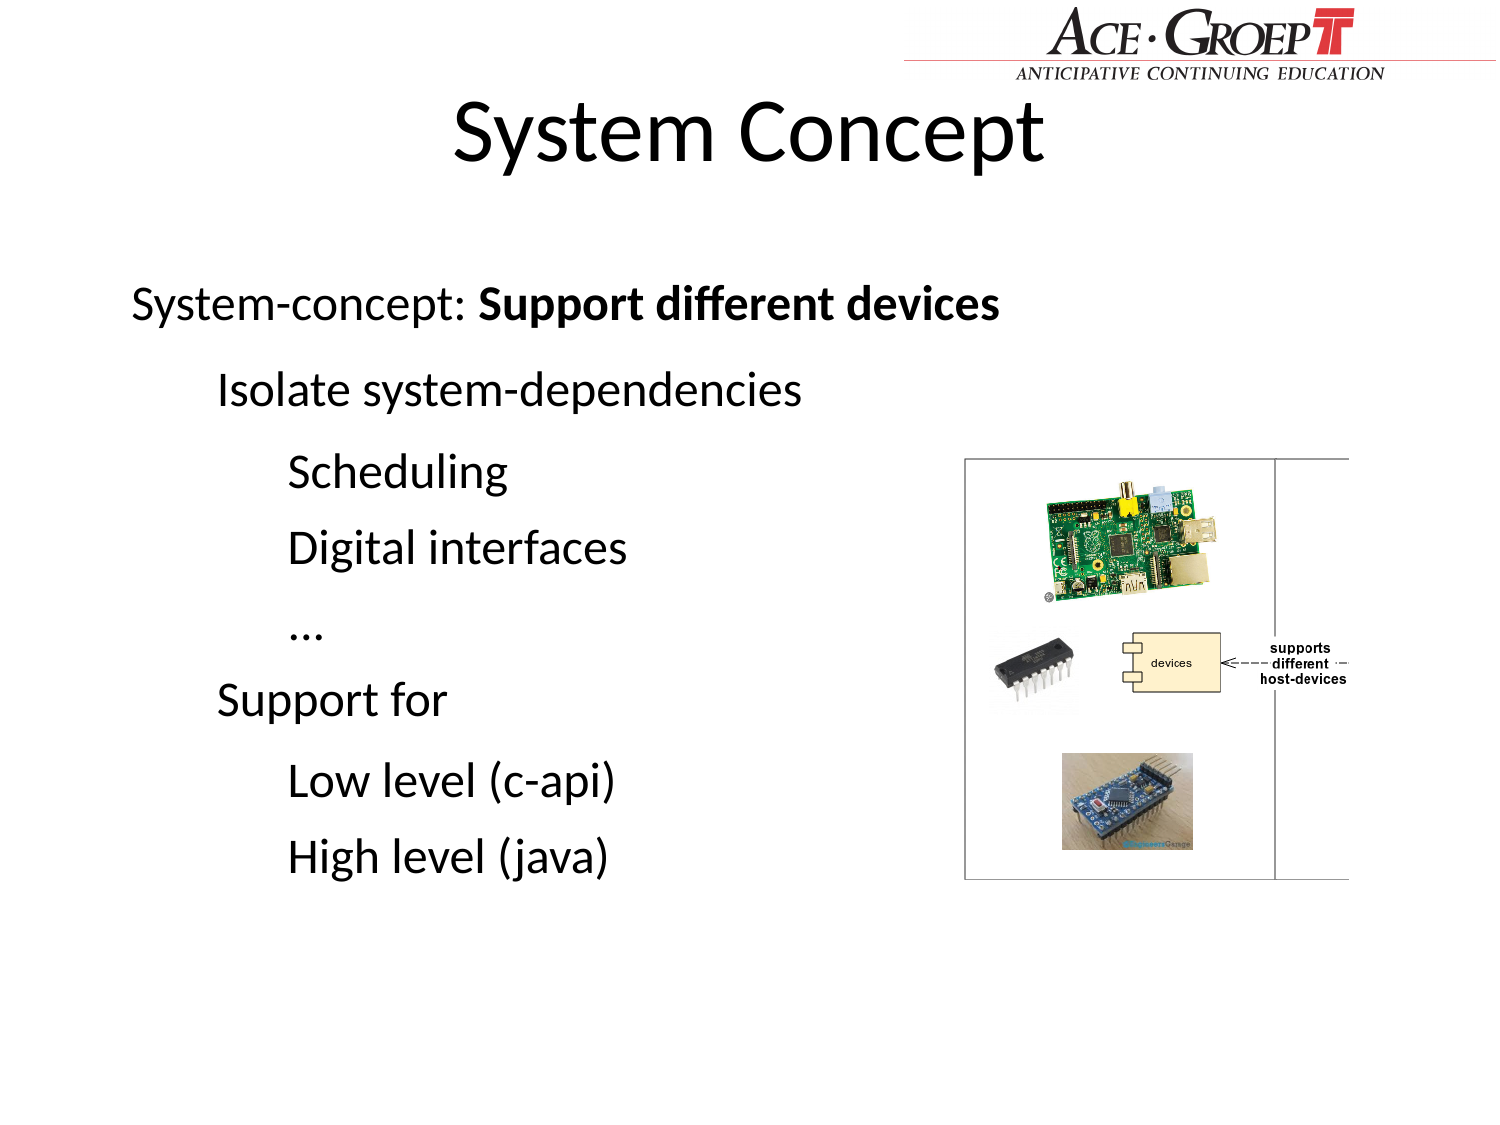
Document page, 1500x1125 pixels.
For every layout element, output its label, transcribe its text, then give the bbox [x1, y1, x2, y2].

list System-concept: Support different devices Isolate system-dependencies Scheduling Digital interfaces ... Support for Low level (c-api) High level (java) [60, 262, 1411, 1006]
picture [964, 458, 1349, 880]
title System Concept [75, 45, 1425, 233]
picture [904, 7, 1496, 80]
